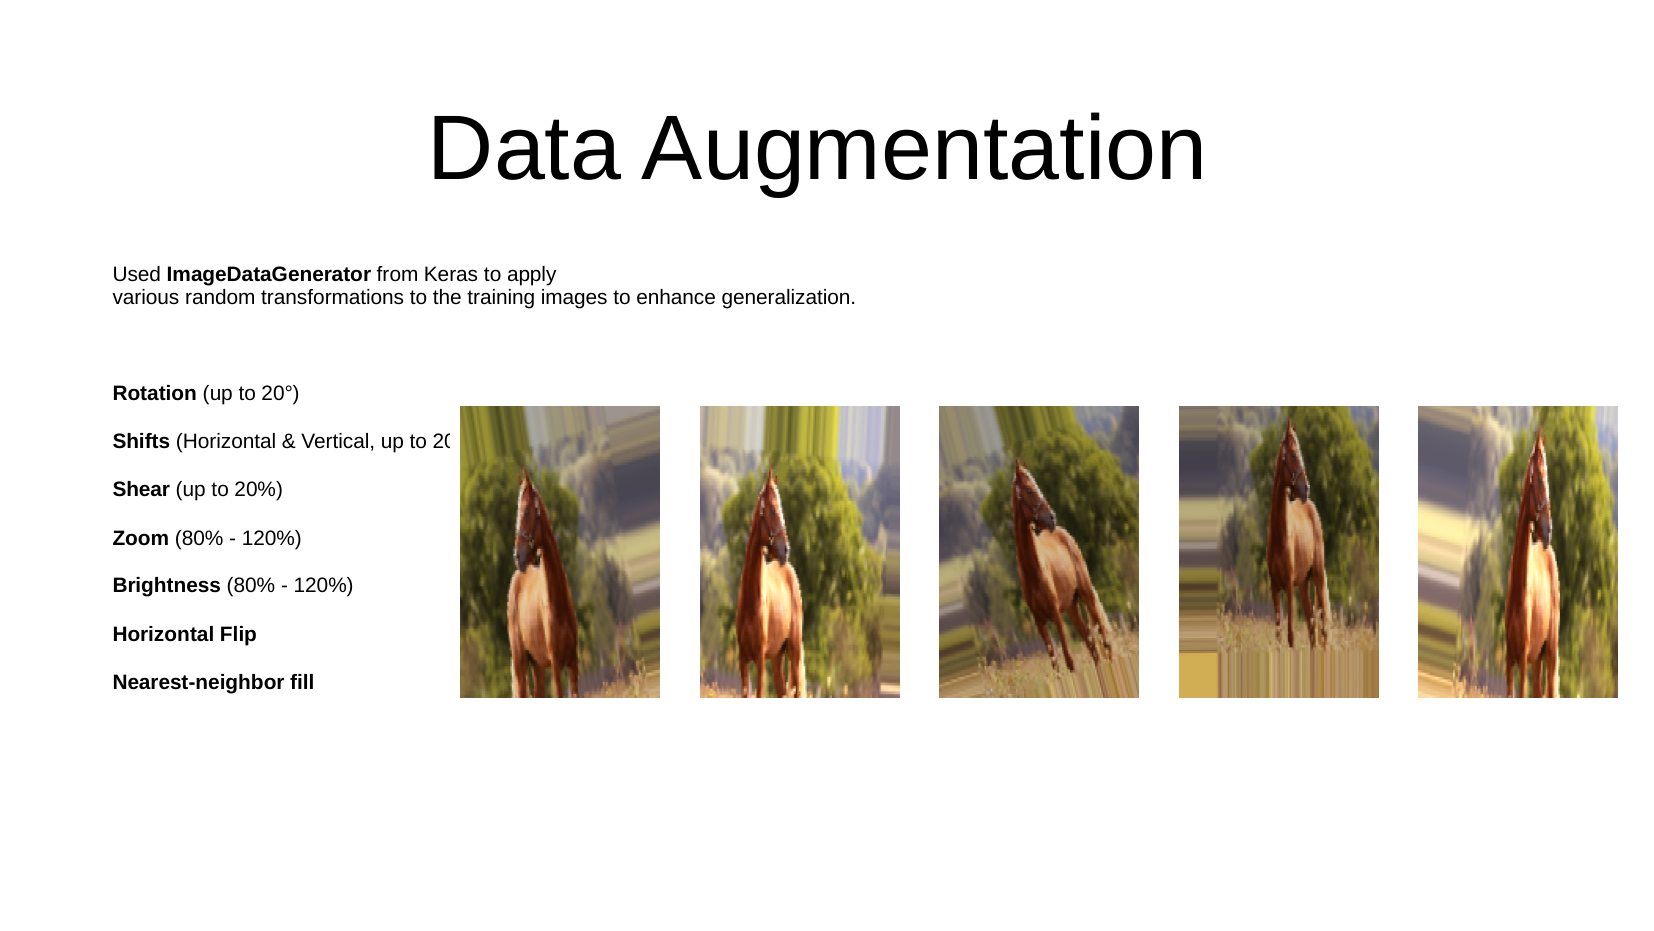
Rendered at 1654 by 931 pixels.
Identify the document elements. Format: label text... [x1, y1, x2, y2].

picture [450, 337, 1626, 713]
list Used ImageDataGenerator from Keras to apply various random transformations to the training images to enhance generalization. Rotation (up to 20°) Shifts (Horizontal & Vertical, up to 20%) Shear (up to 20%) Zoom (80% - 120%) Brightness (80% - 120%) Horizontal Flip Nearest-neighbor fill Rescale [112, 262, 1601, 802]
title Data Augmentation [86, 69, 1576, 226]
